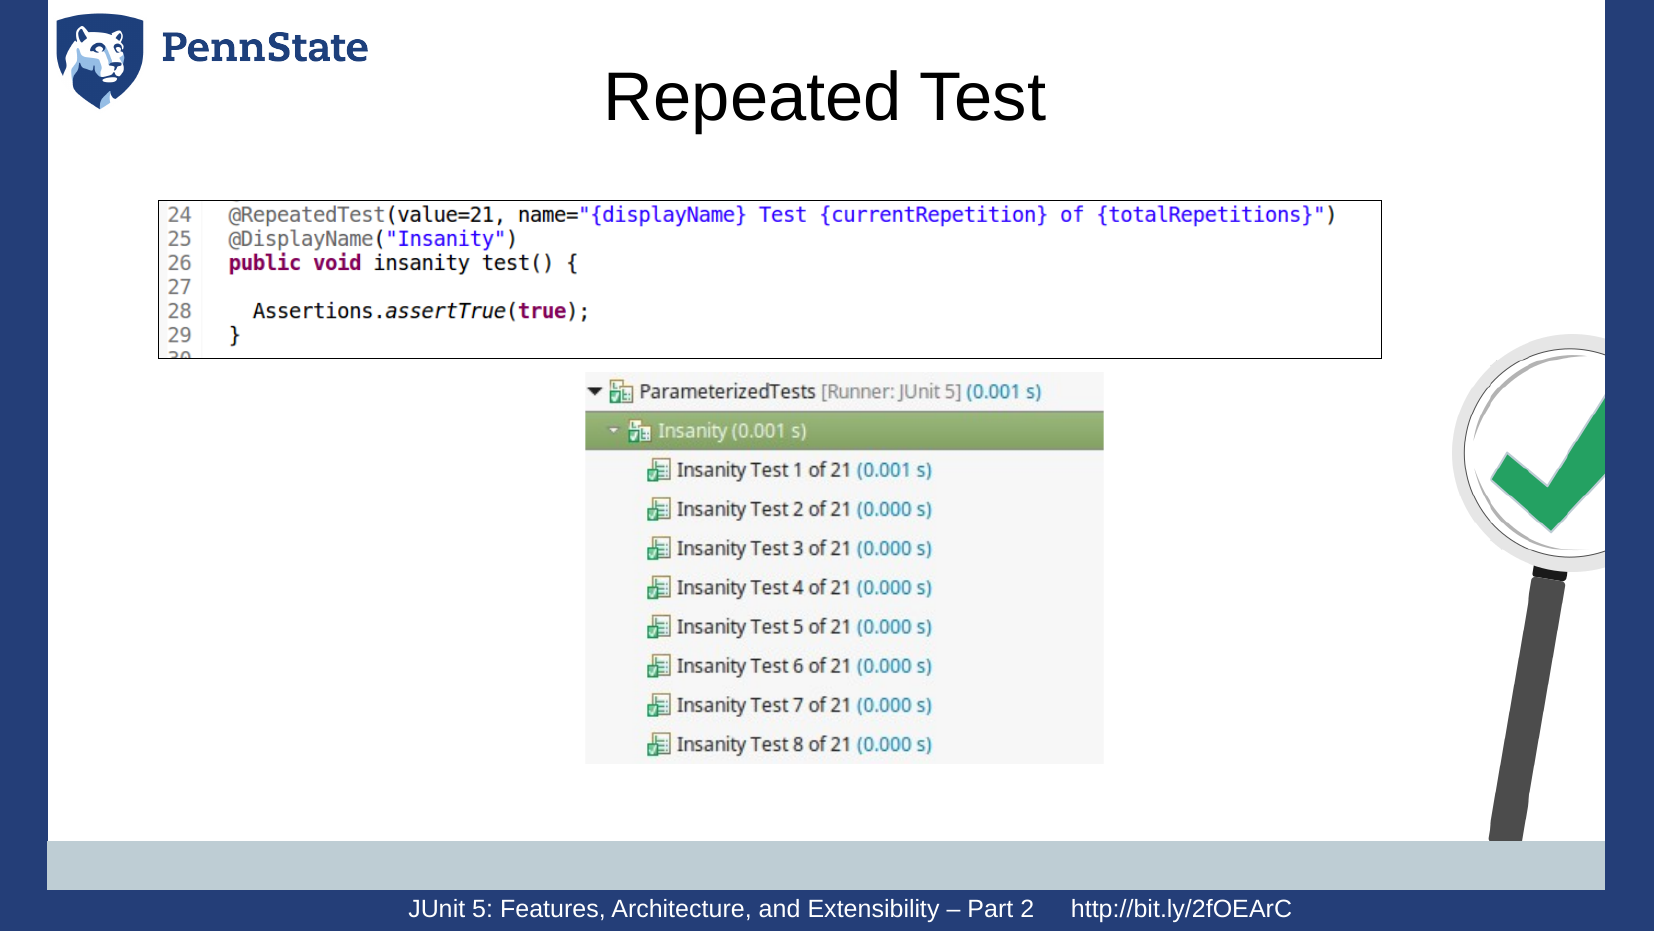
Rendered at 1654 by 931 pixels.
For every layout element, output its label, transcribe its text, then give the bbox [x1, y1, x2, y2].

picture [1452, 334, 1605, 841]
picture [158, 200, 1382, 359]
picture [585, 372, 1104, 764]
title Repeated Test [60, 19, 1591, 175]
picture [48, 0, 411, 152]
